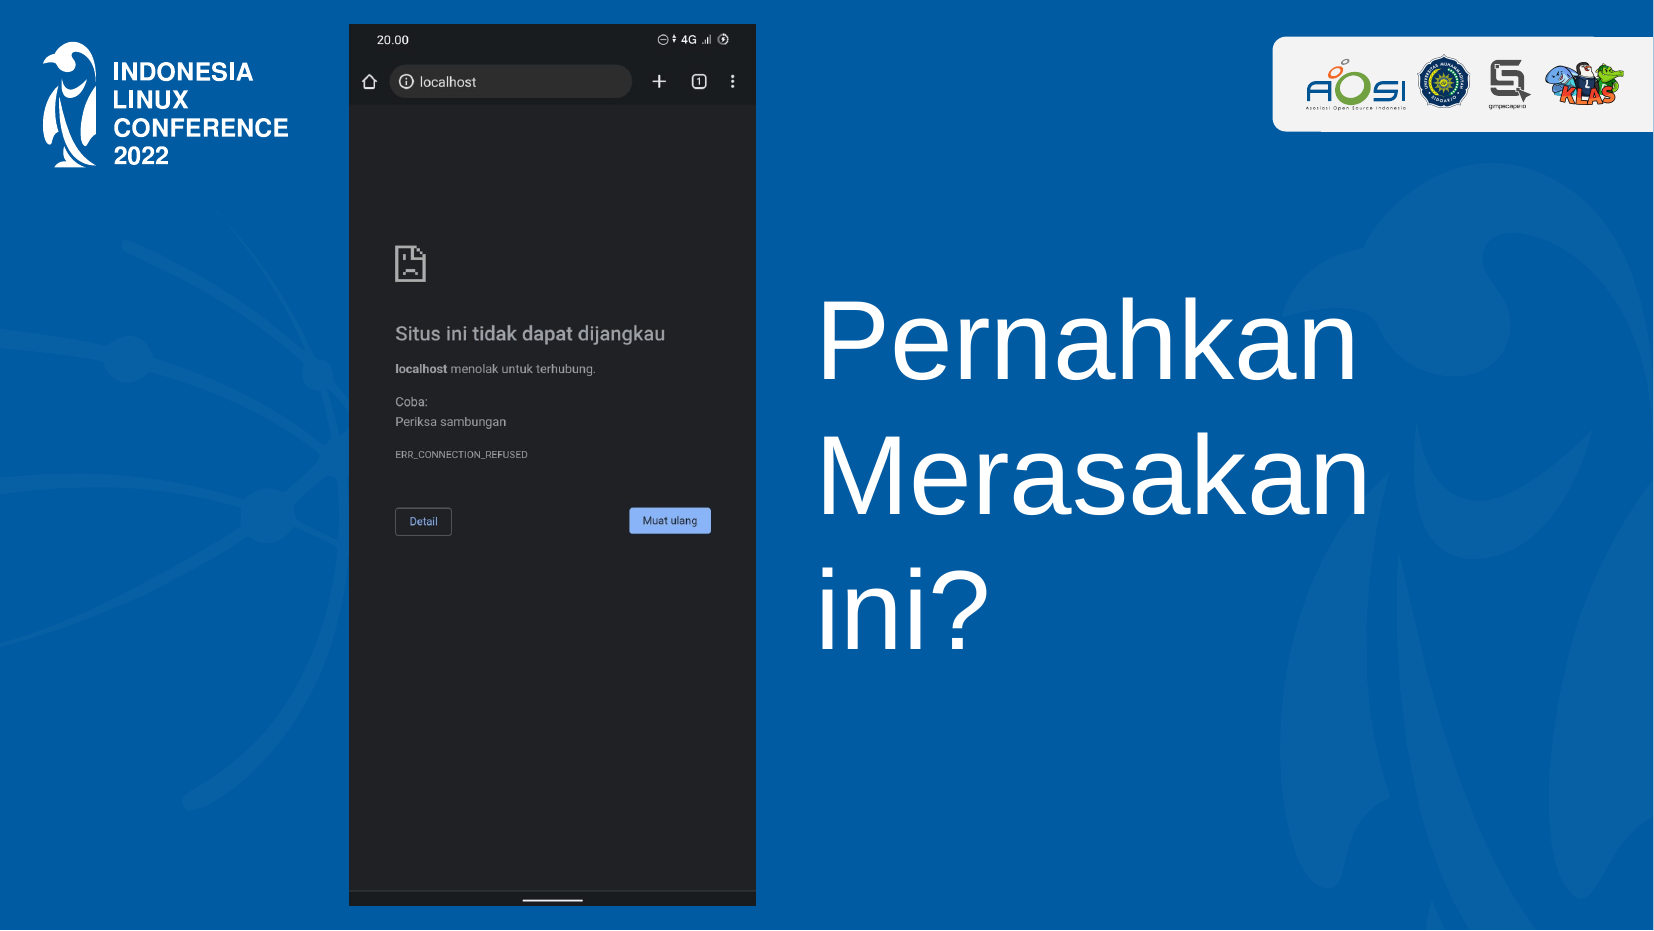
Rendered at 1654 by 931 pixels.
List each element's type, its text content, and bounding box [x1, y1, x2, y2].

text_box Pernahkan Merasakan ini? [815, 267, 1566, 664]
picture [1545, 62, 1624, 105]
picture [349, 24, 756, 906]
picture [1417, 54, 1471, 108]
